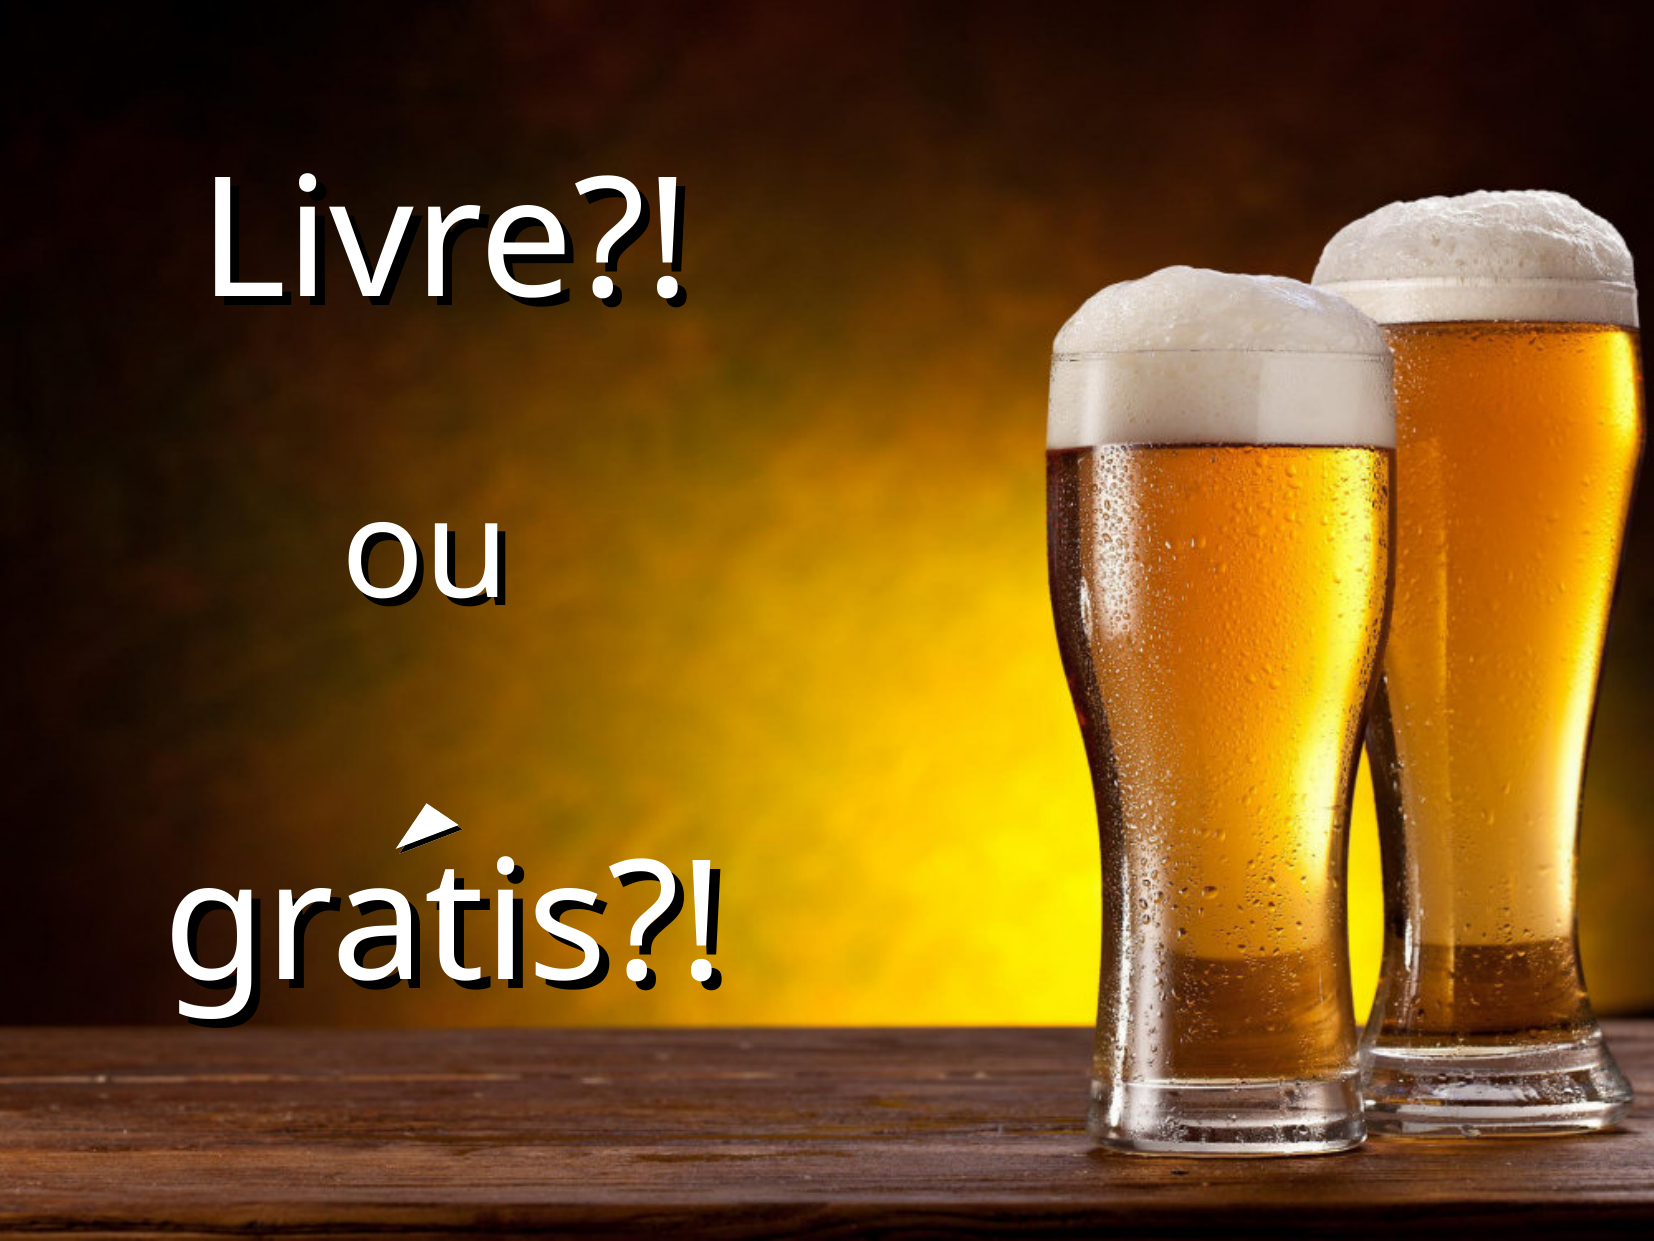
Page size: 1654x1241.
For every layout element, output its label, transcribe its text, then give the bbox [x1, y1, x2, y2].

title ou [49, 433, 802, 656]
title Livre?! [69, 120, 822, 343]
picture [0, 0, 1654, 1241]
title gratis?! [68, 803, 820, 1026]
